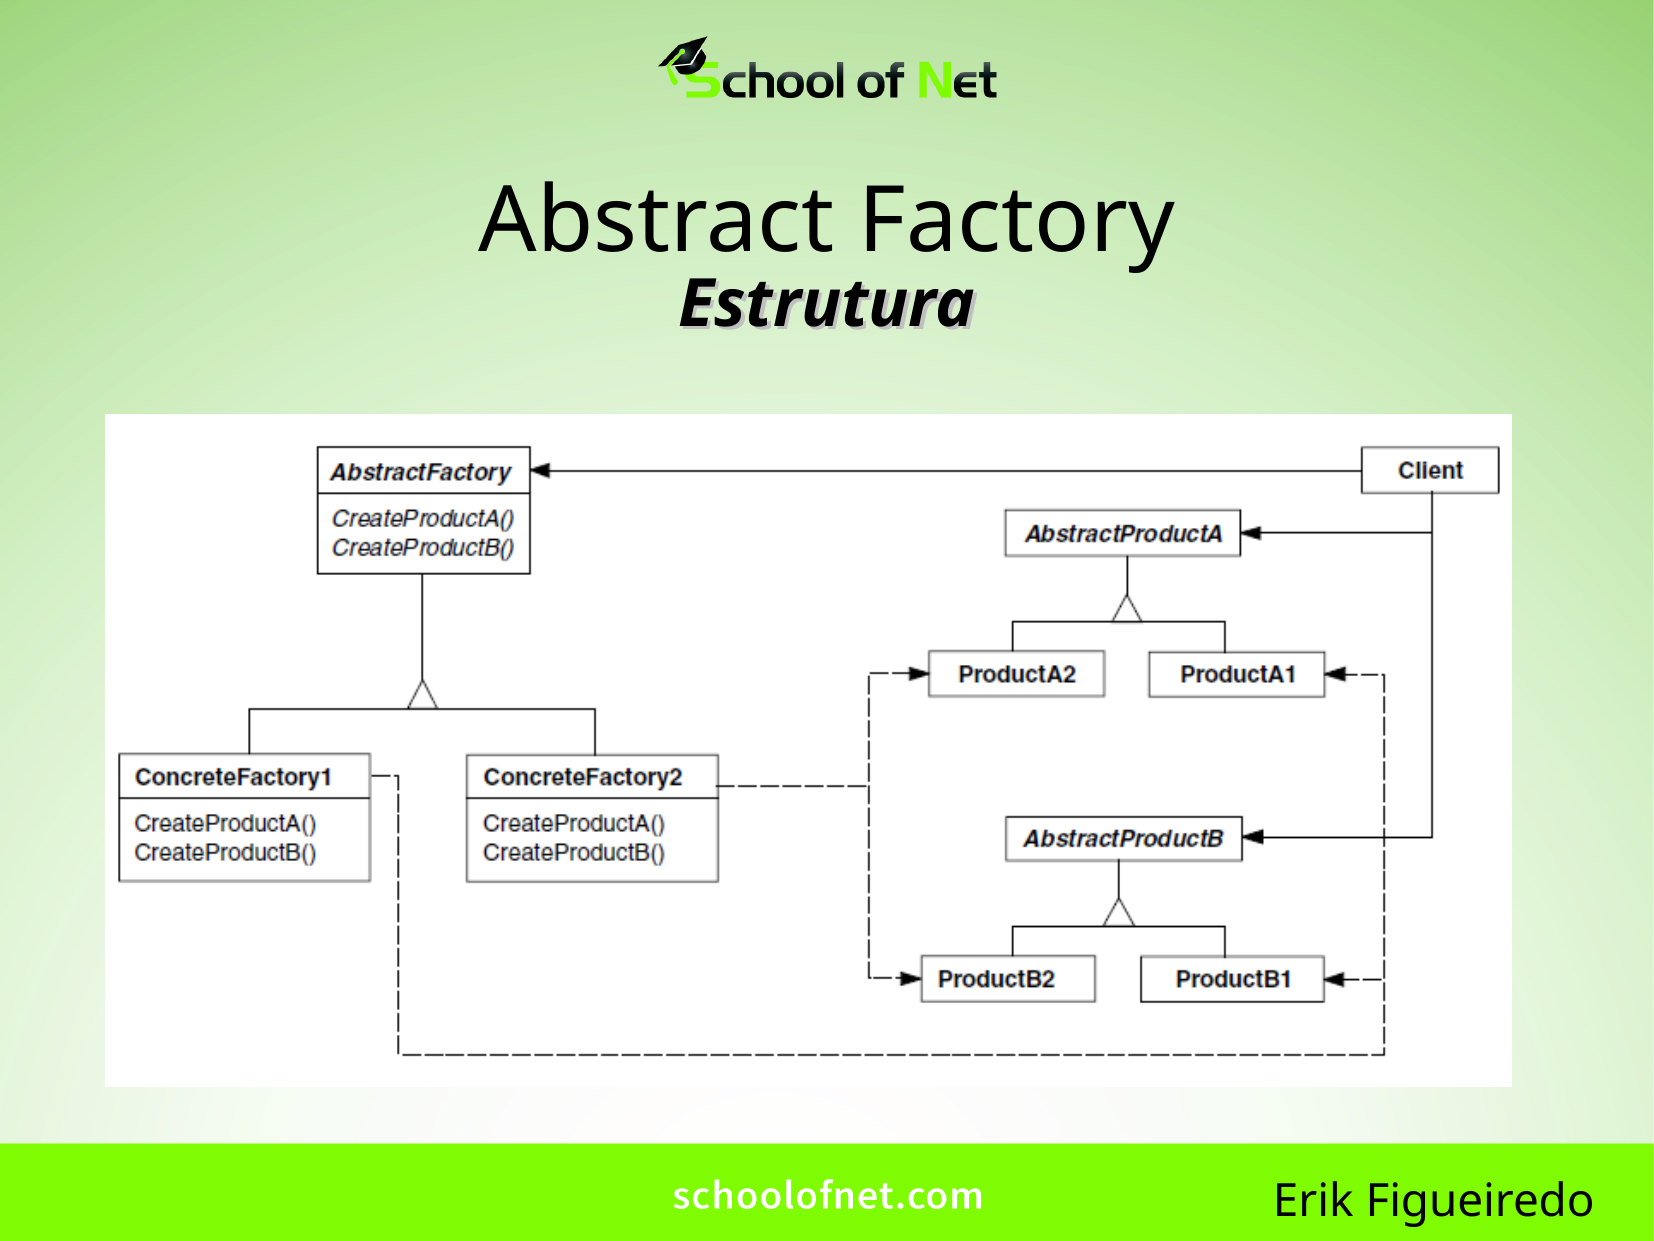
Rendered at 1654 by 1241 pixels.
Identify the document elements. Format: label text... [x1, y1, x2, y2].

text_box Erik Figueiredo [768, 1157, 1595, 1241]
picture [0, 0, 1654, 1241]
list Estrutura [82, 291, 1571, 1151]
title Abstract Factory [82, 141, 1571, 290]
